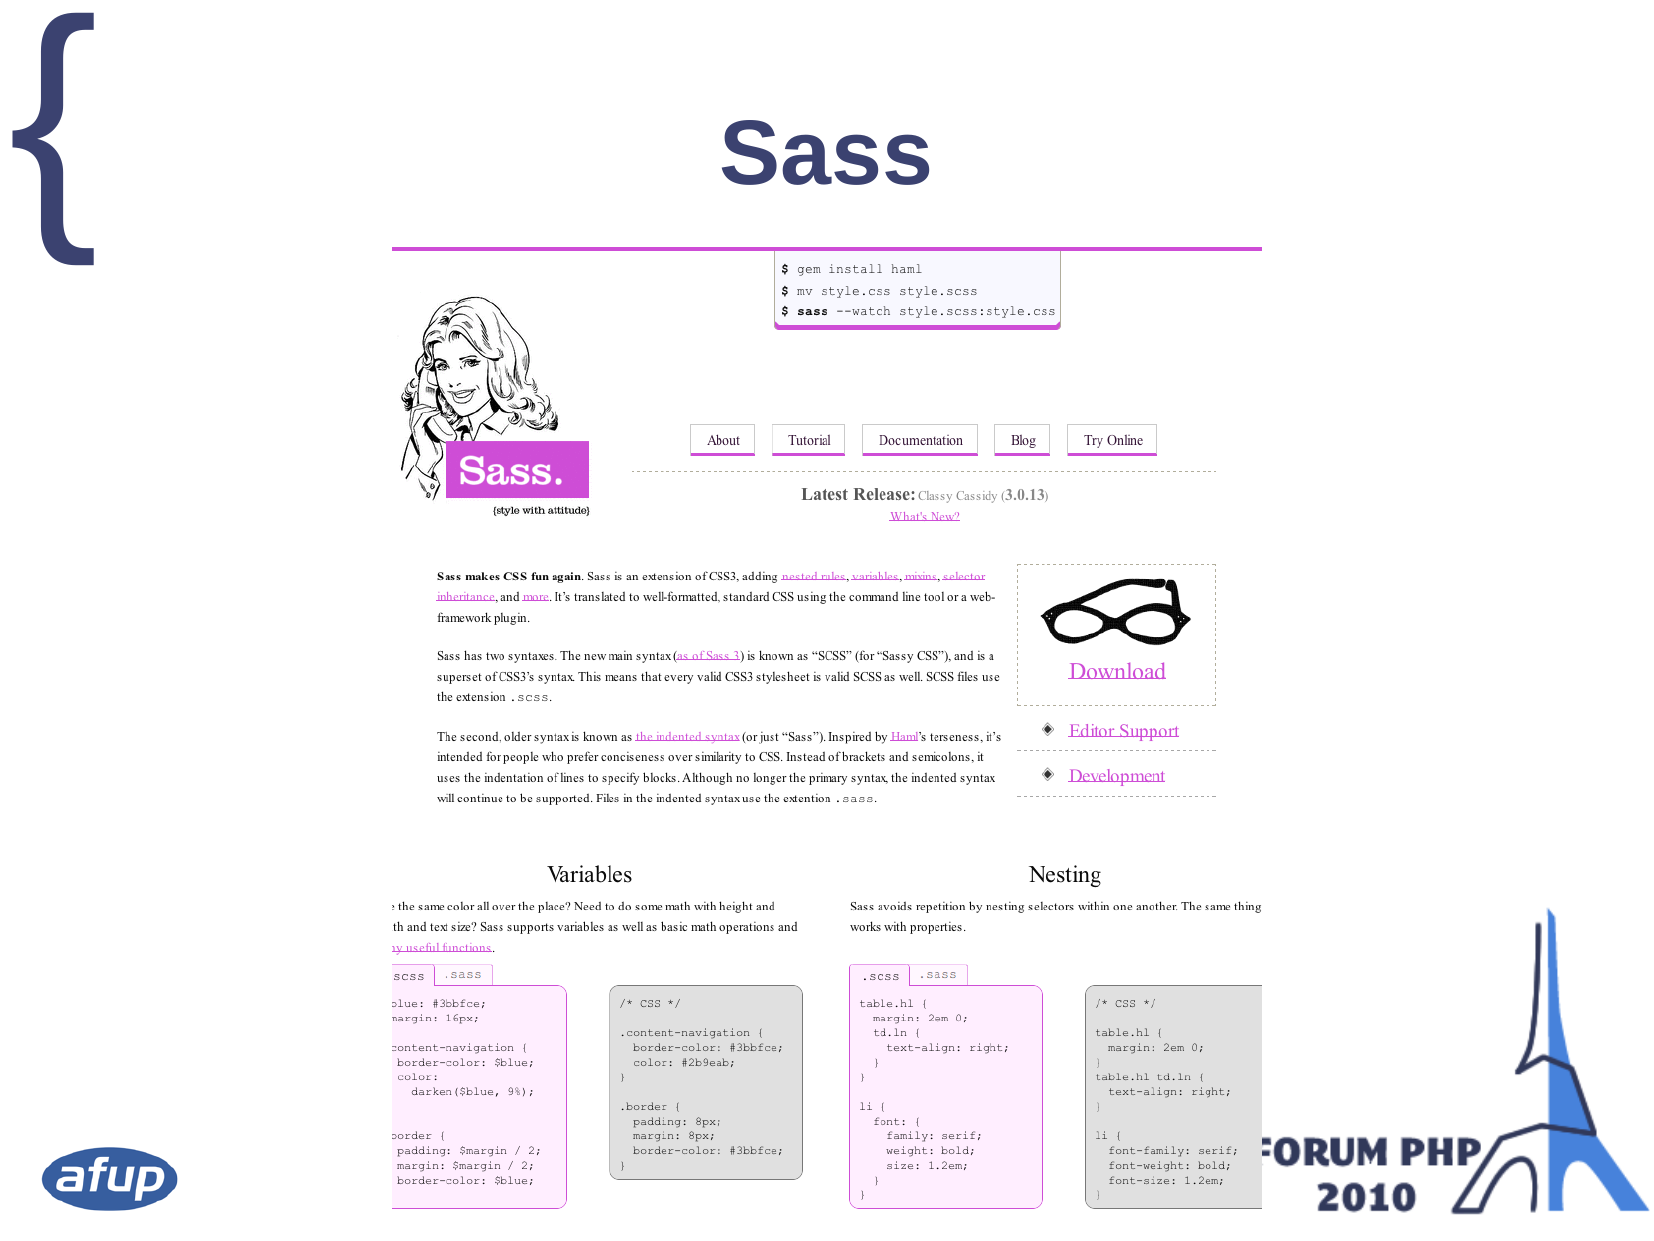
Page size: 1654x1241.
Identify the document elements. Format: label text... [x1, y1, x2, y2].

title Sass [82, 56, 1571, 250]
picture [41, 1146, 178, 1211]
picture [392, 247, 1650, 1241]
